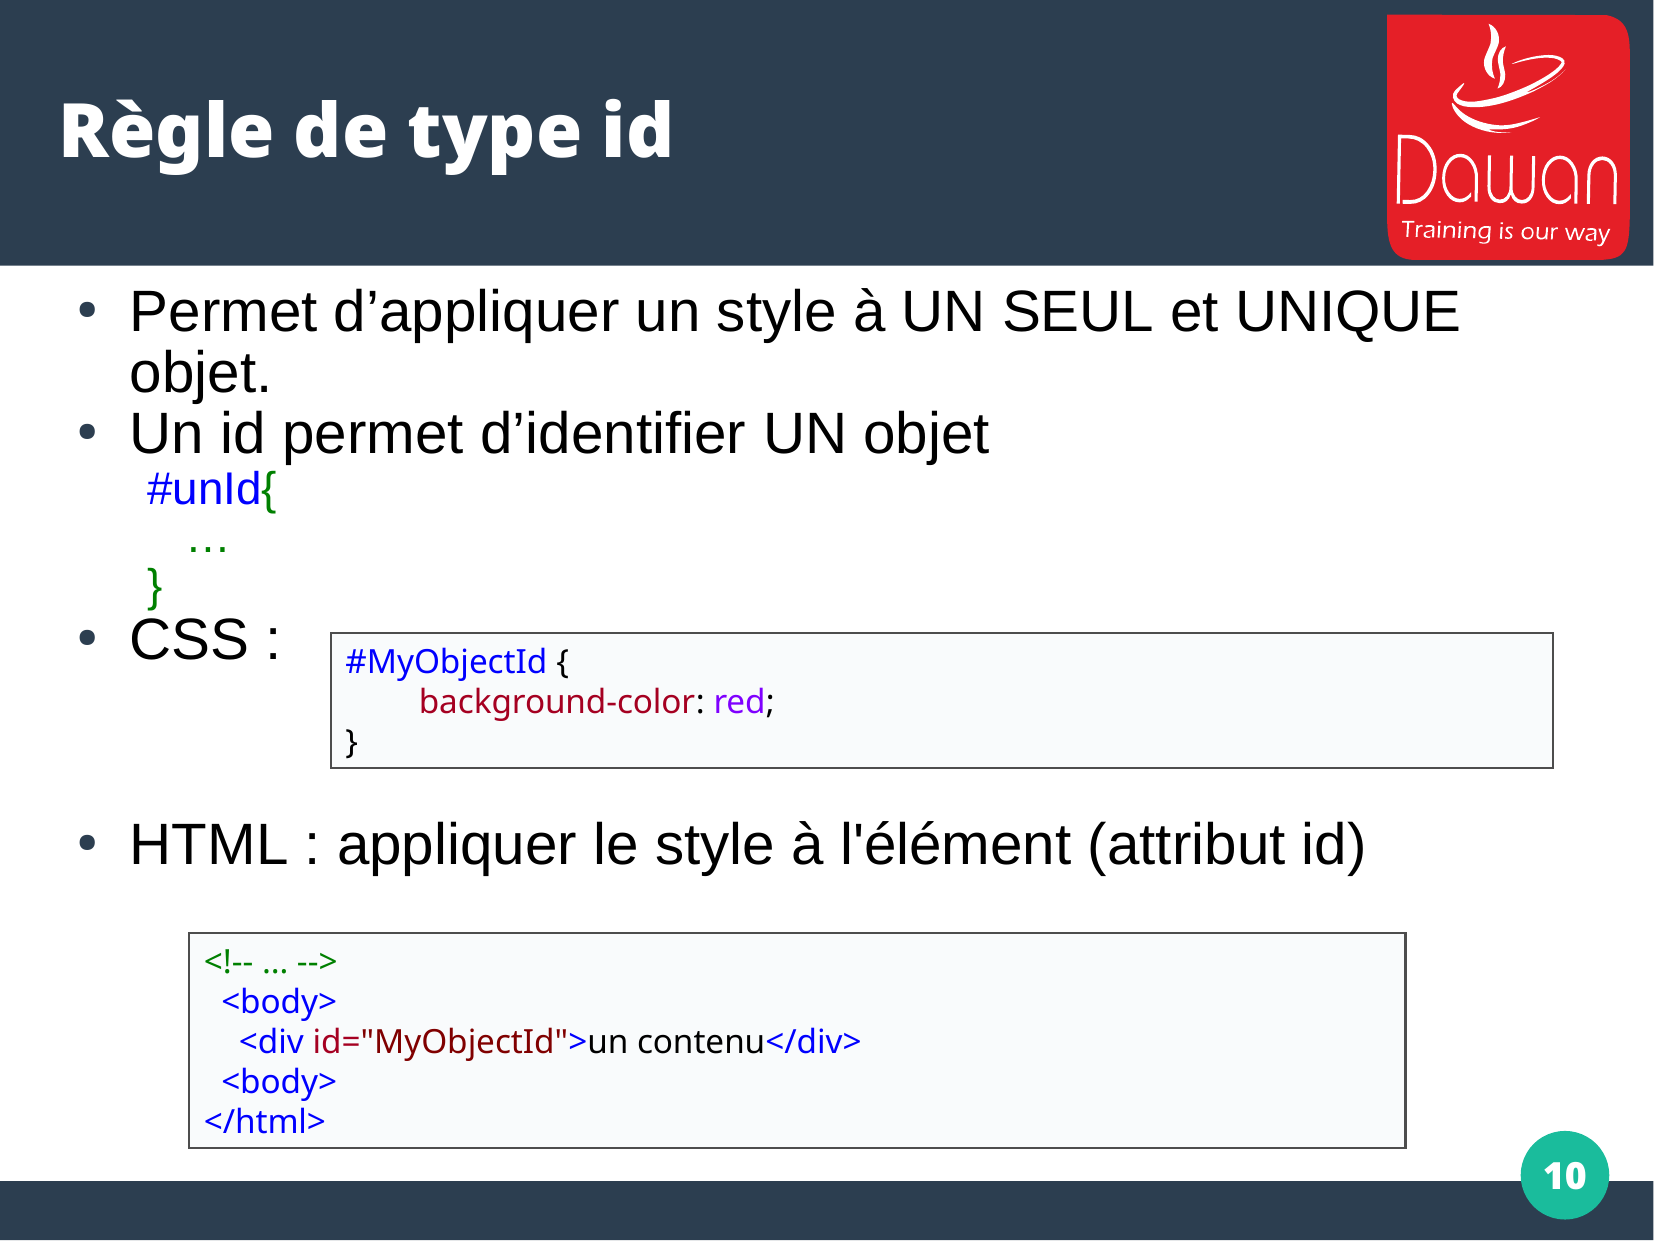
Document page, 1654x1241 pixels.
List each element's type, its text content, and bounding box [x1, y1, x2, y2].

text_box <!-- … --> <body> <div id="MyObjectId">un contenu</div> <body> </html> [189, 933, 1406, 1149]
list Permet d’appliquer un style à UN SEUL et UNIQUE objet. Un id permet d’identifier UN objet #unId{ … } CSS : HTML : appliquer le style à l'élément (attribut id) [59, 283, 1595, 1111]
title Règle de type id [59, 49, 1387, 207]
text_box #MyObjectId { background-color: red; } [330, 632, 1554, 768]
picture [1387, 14, 1630, 260]
